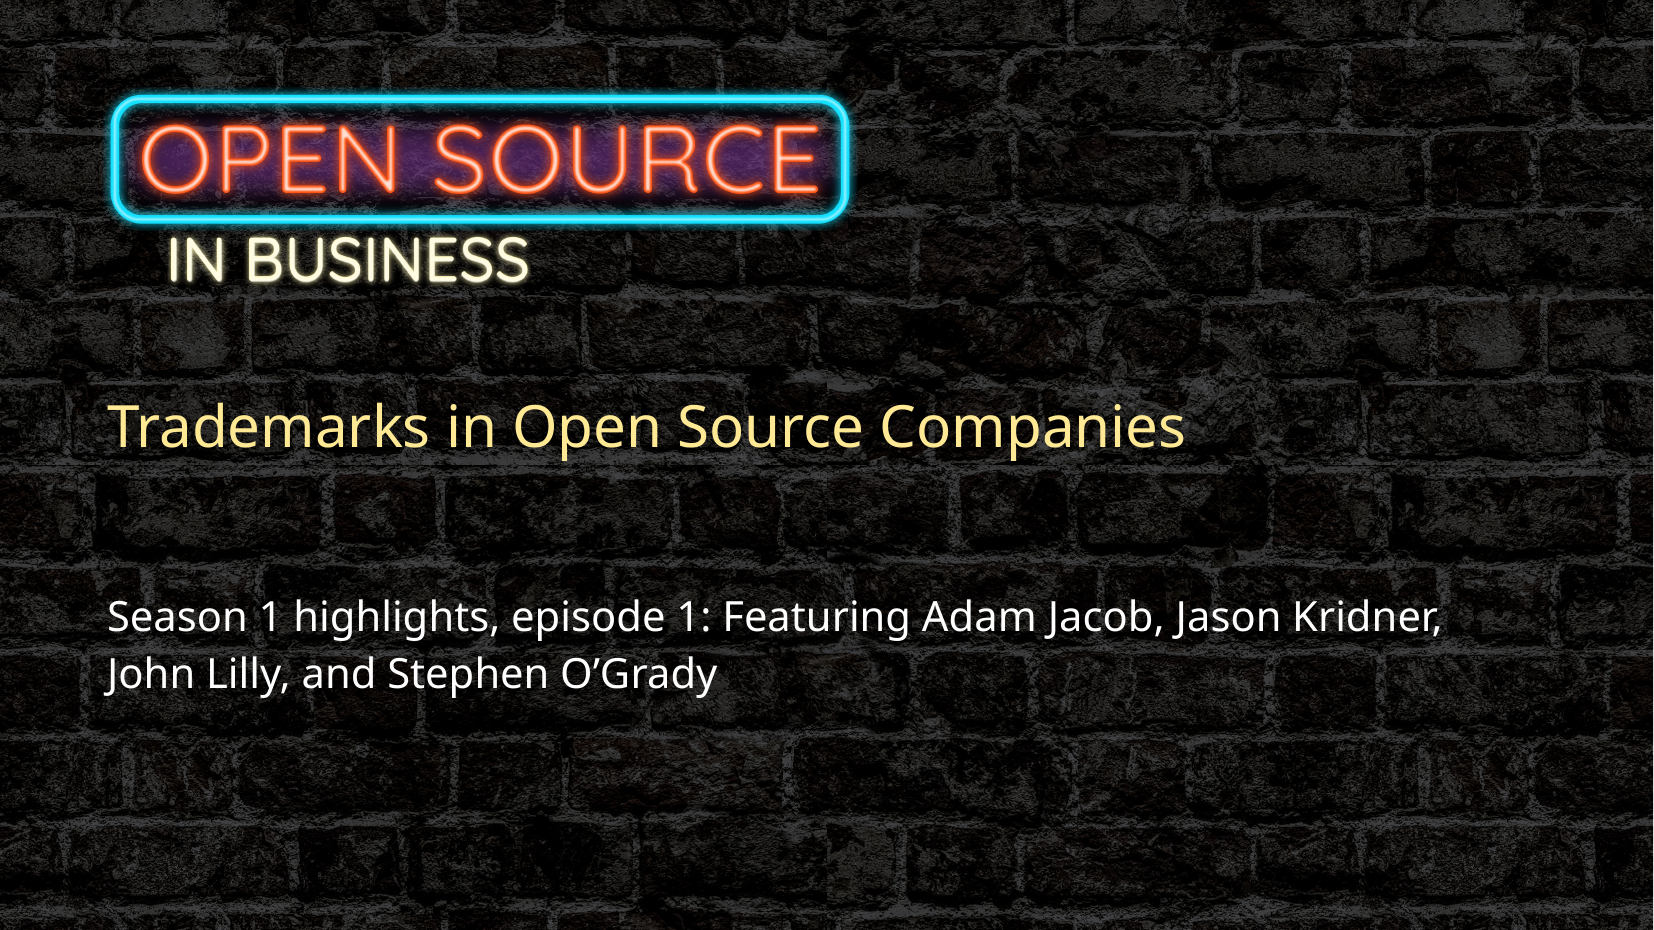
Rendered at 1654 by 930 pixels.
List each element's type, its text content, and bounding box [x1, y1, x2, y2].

picture [0, 0, 1654, 930]
title Trademarks in Open Source Companies [107, 385, 1546, 545]
subtitle Season 1 highlights, episode 1: Featuring Adam Jacob, Jason Kridner, John Lilly, and Stephen O’Grady [107, 587, 1477, 892]
